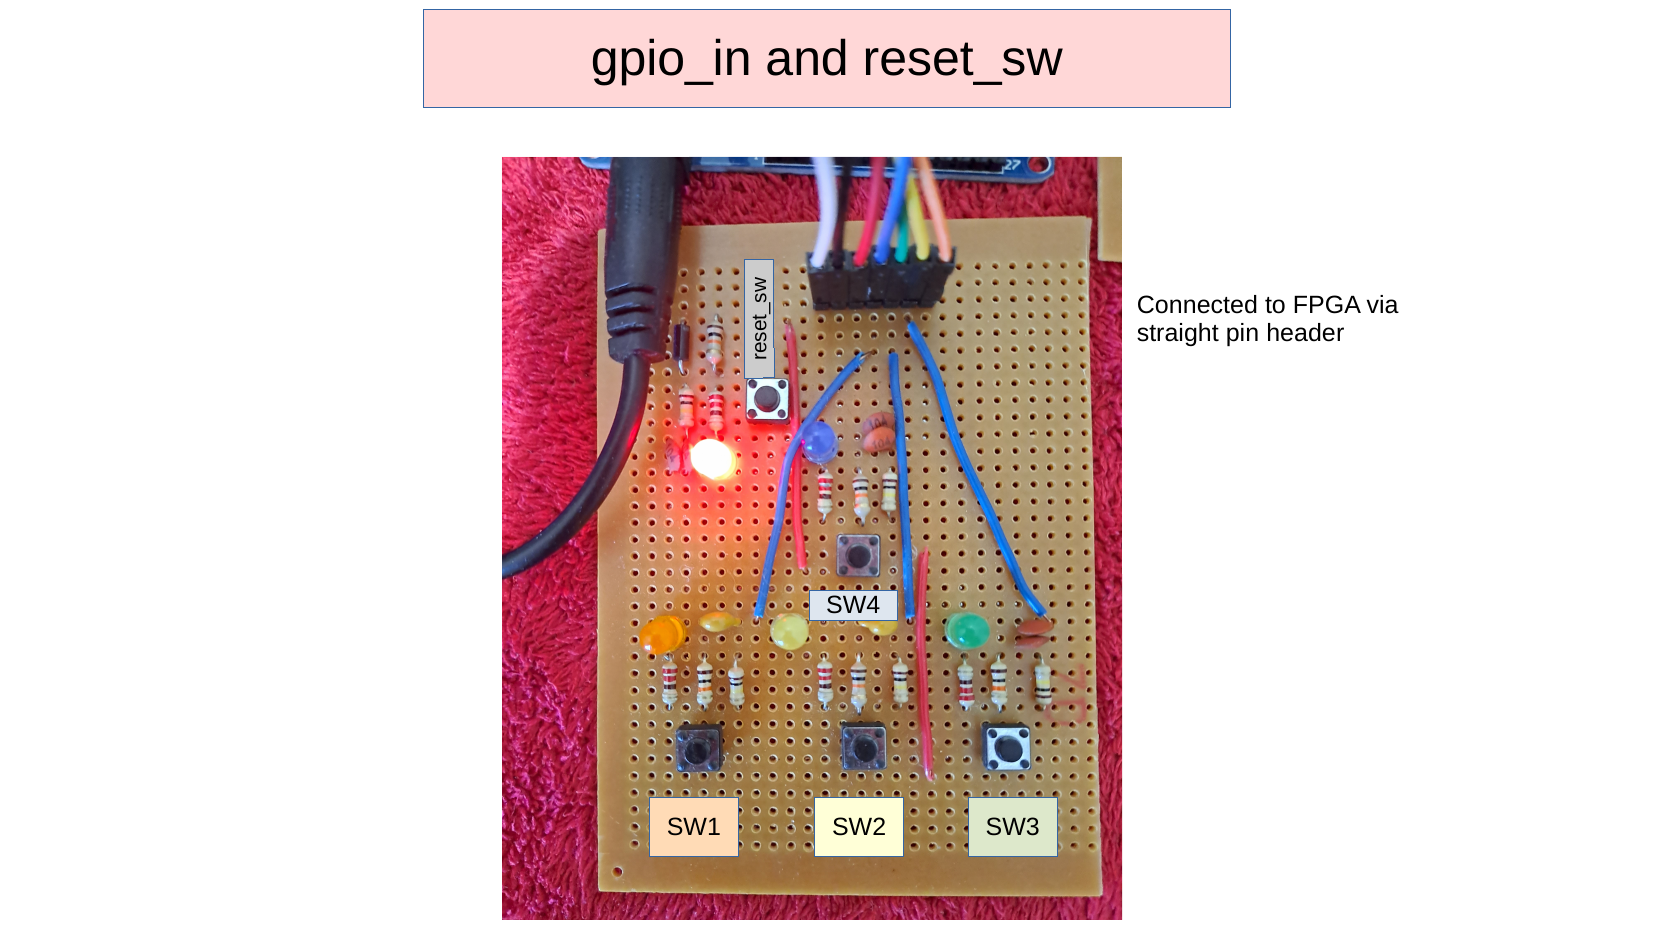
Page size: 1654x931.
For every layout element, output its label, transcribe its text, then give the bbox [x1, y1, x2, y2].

text_box SW3 [968, 797, 1058, 857]
text_box gpio_in and reset_sw [423, 9, 1231, 108]
picture [501, 156, 1123, 920]
text_box SW1 [649, 797, 739, 857]
text_box Connected to FPGA via straight pin header [1122, 283, 1418, 355]
text_box SW2 [814, 797, 904, 857]
text_box reset_sw [744, 259, 775, 379]
text_box SW4 [809, 590, 898, 621]
